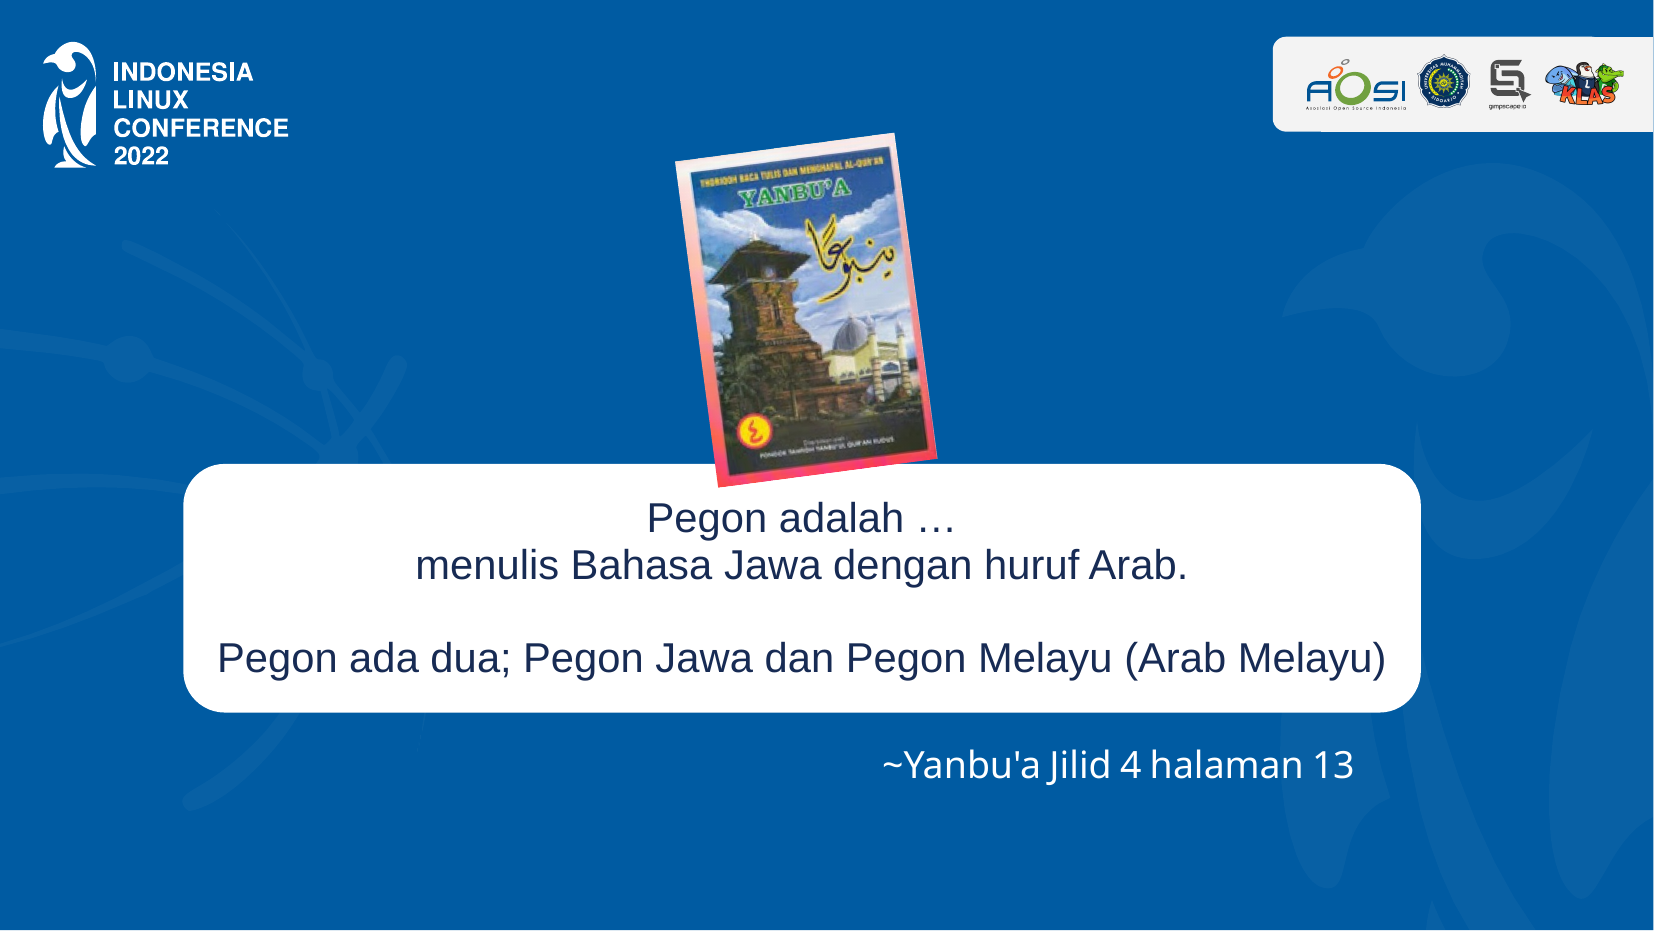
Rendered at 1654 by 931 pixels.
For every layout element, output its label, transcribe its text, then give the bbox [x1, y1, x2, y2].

subtitle ~Yanbu'a Jilid 4 halaman 13 [846, 698, 1518, 842]
picture [675, 132, 938, 488]
text_box Pegon adalah … menulis Bahasa Jawa dengan huruf Arab. Pegon ada dua; Pegon Jawa dan Pegon Melayu (Arab Melayu) [183, 463, 1421, 713]
picture [1545, 62, 1624, 105]
picture [1417, 54, 1471, 108]
